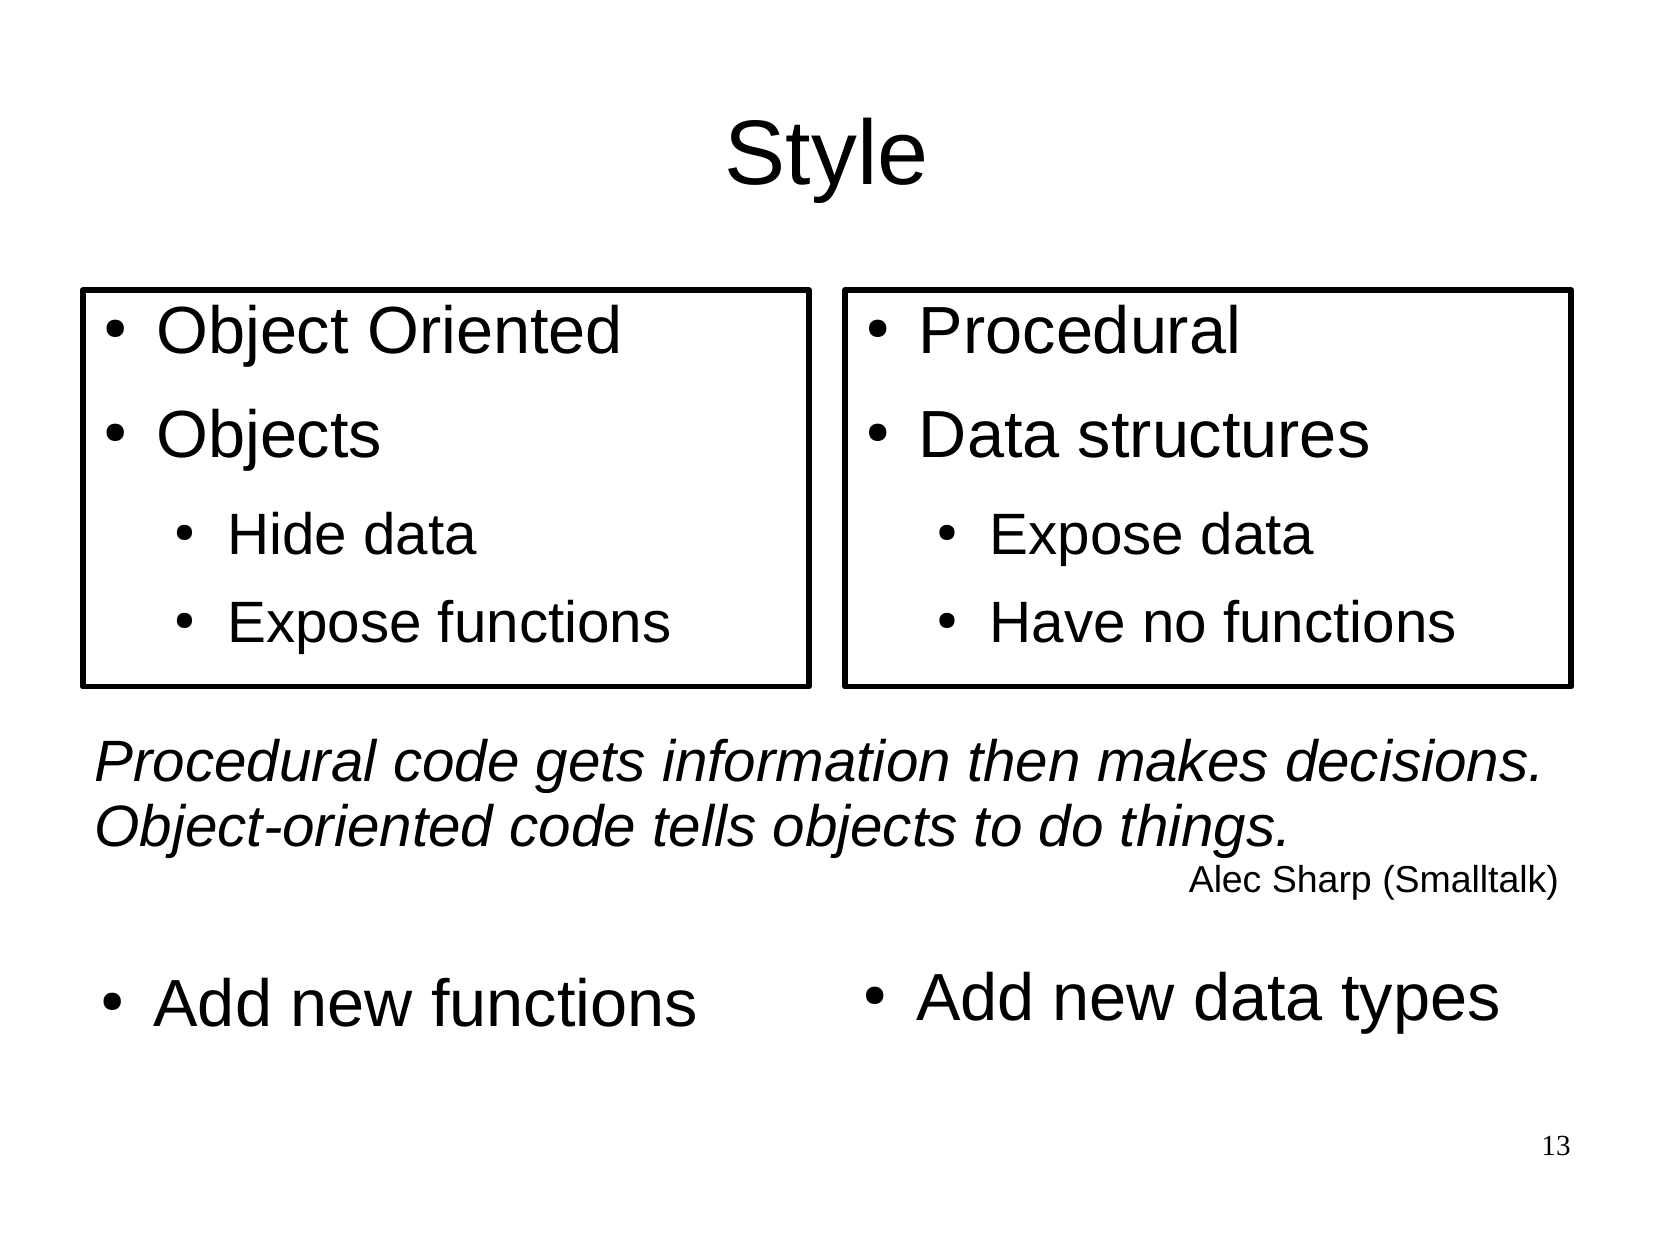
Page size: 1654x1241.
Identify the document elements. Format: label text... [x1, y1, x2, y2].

list Object Oriented Objects Hide data Expose functions [82, 290, 809, 687]
list Add new data types [845, 959, 1572, 1158]
text_box Procedural code gets information then makes decisions. Object-oriented code tells objects to do things. Alec Sharp (Smalltalk) [76, 718, 1577, 911]
list Procedural Data structures Expose data Have no functions [845, 290, 1572, 687]
list Add new functions [82, 965, 809, 1146]
title Style [82, 49, 1571, 257]
